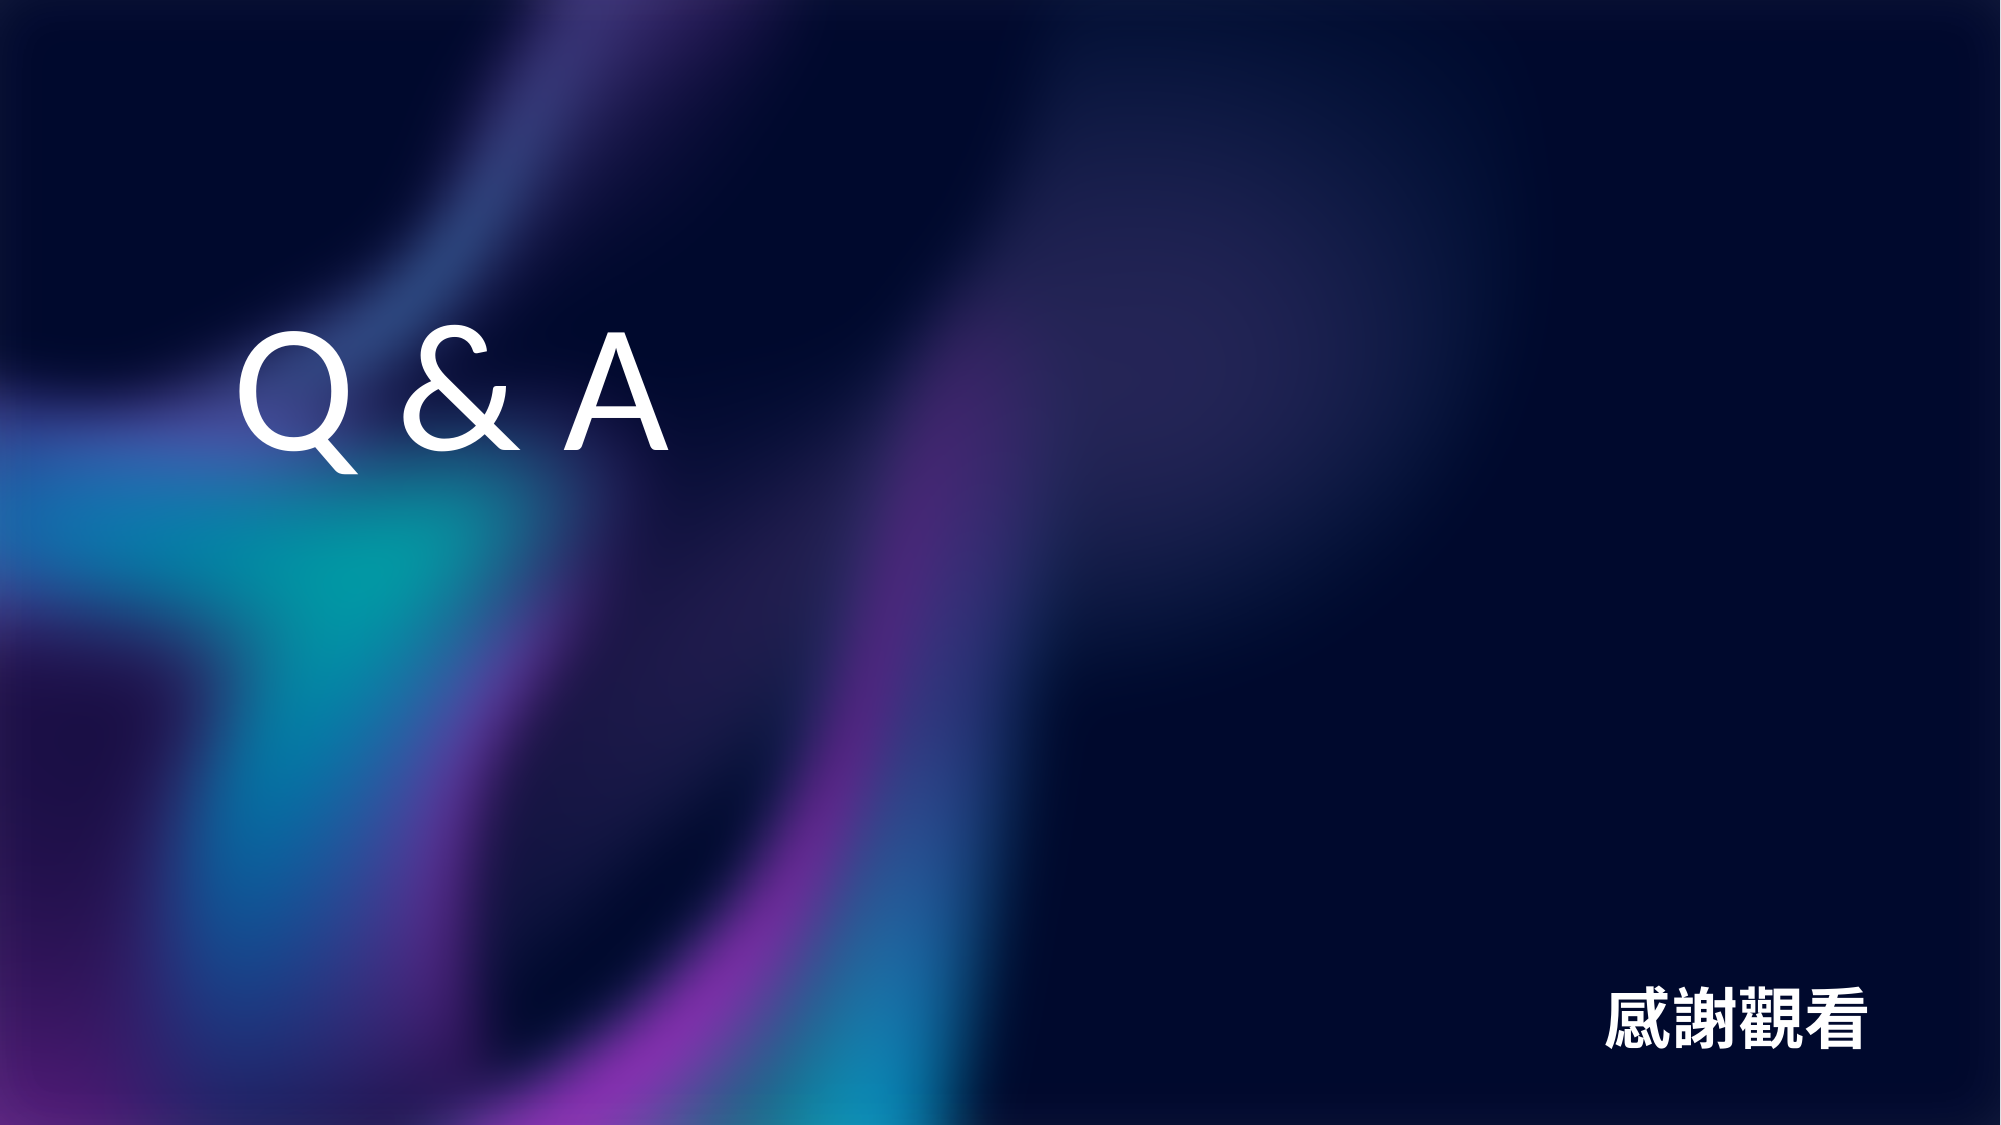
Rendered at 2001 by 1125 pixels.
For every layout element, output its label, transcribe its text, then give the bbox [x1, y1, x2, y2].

text_box Q & A [217, 259, 1730, 497]
text_box 感謝觀看 [1589, 969, 2000, 1066]
